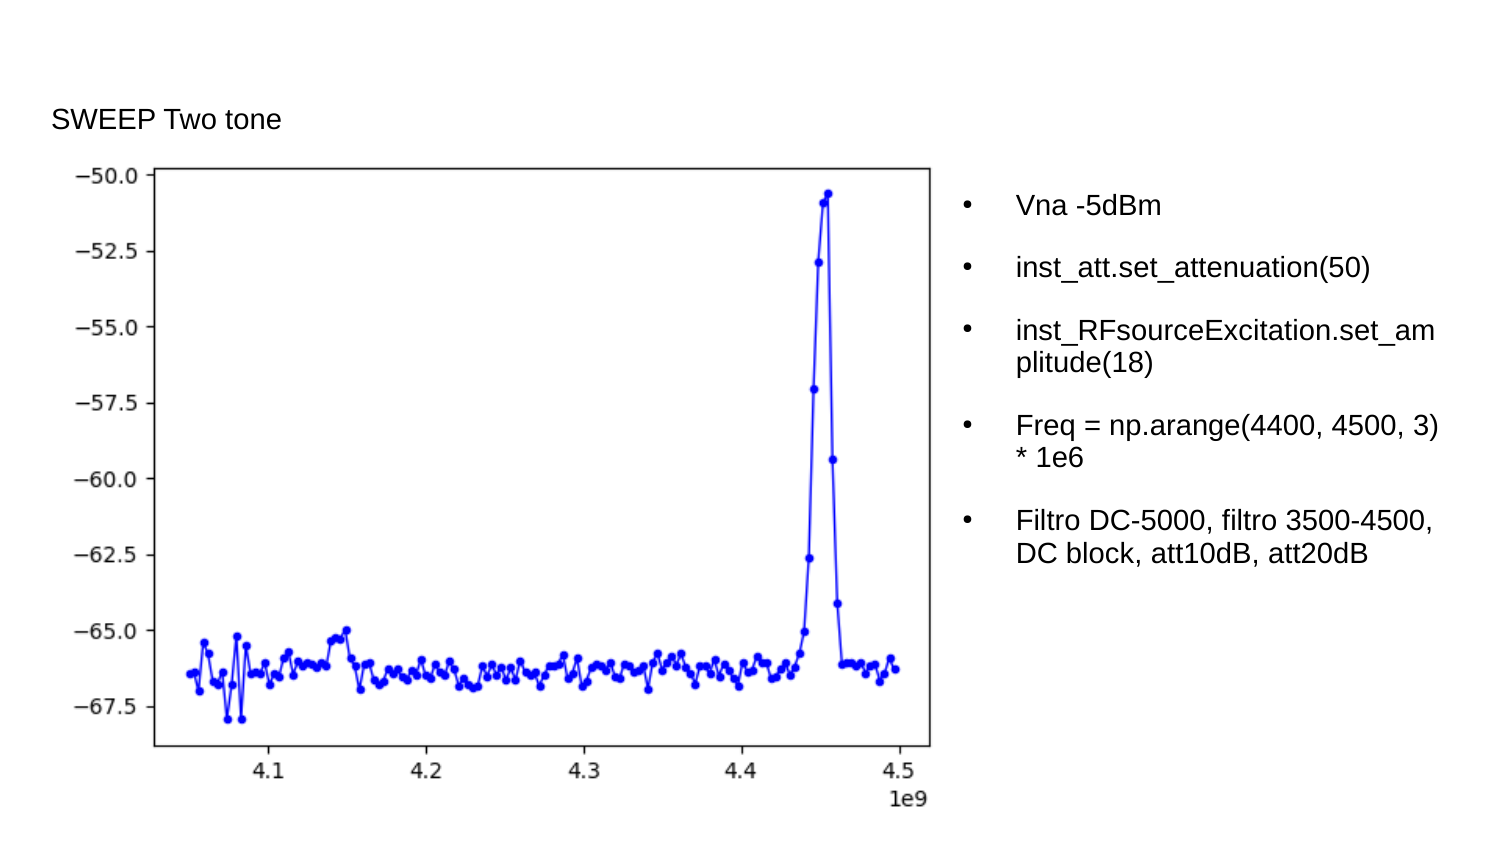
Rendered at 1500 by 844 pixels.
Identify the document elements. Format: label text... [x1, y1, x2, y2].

picture [57, 151, 945, 827]
list Vna -5dBm inst_att.set_attenuation(50) inst_RFsourceExcitation.set_amplitude(18) Freq = np.arange(4400, 4500, 3) * 1e6 Filtro DC-5000, filtro 3500-4500, DC block, att10dB, att20dB [945, 189, 1449, 750]
title SWEEP Two tone [51, 72, 1449, 167]
